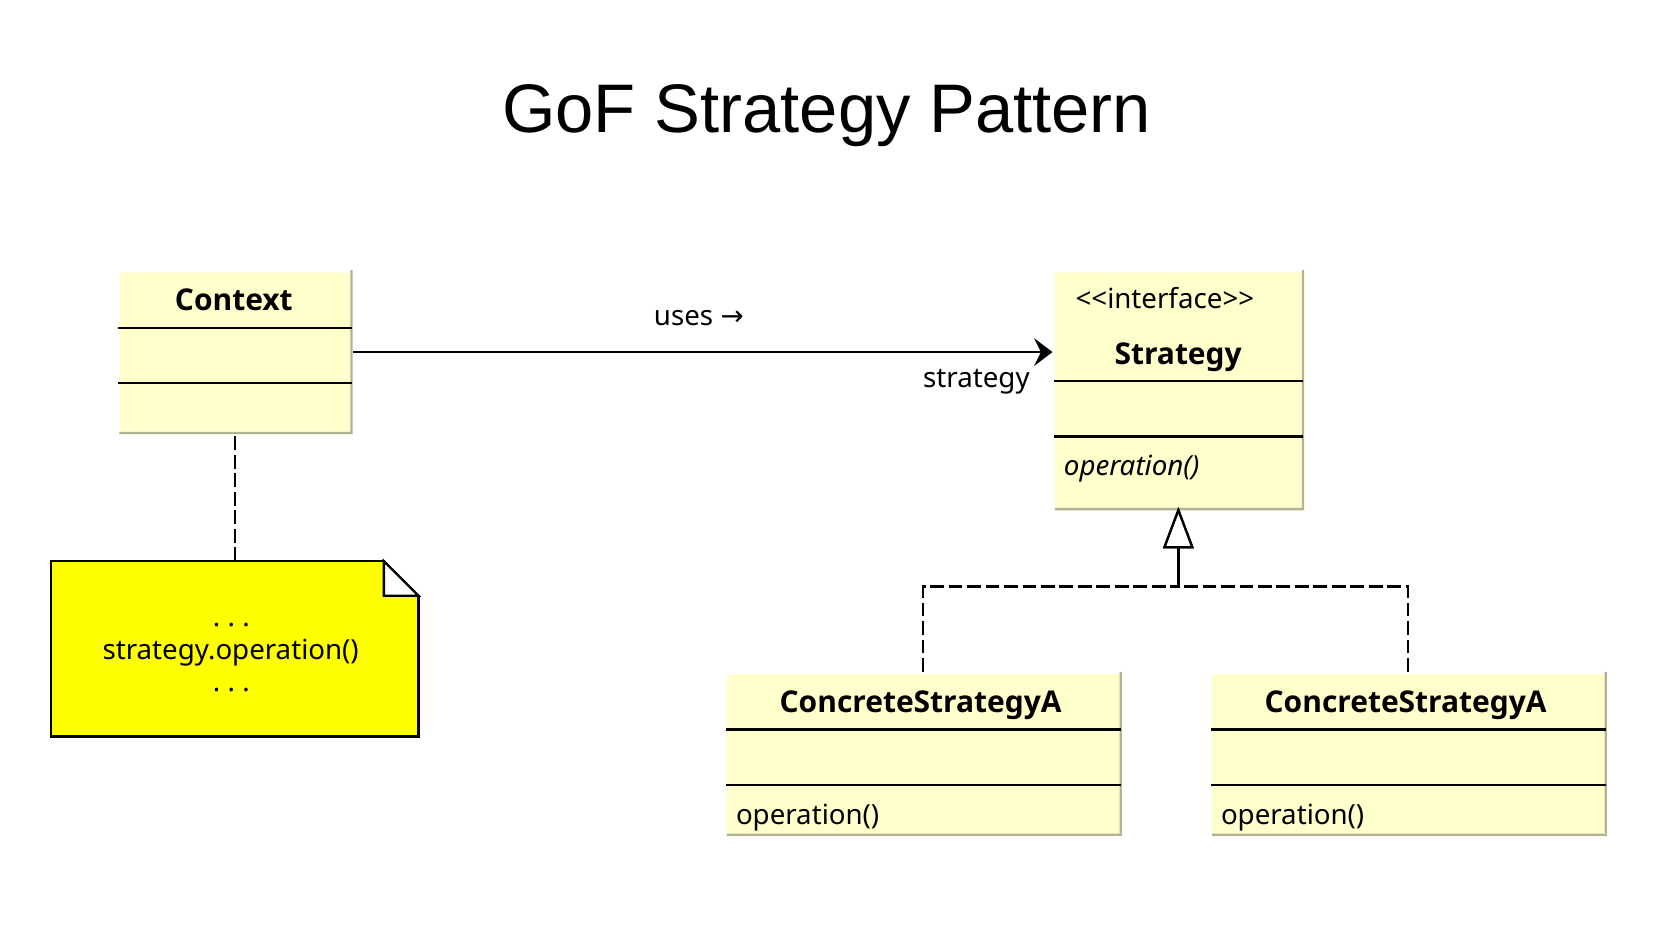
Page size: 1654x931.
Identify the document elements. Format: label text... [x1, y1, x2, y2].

picture [14, 192, 1643, 872]
title GoF Strategy Pattern [82, 37, 1571, 181]
